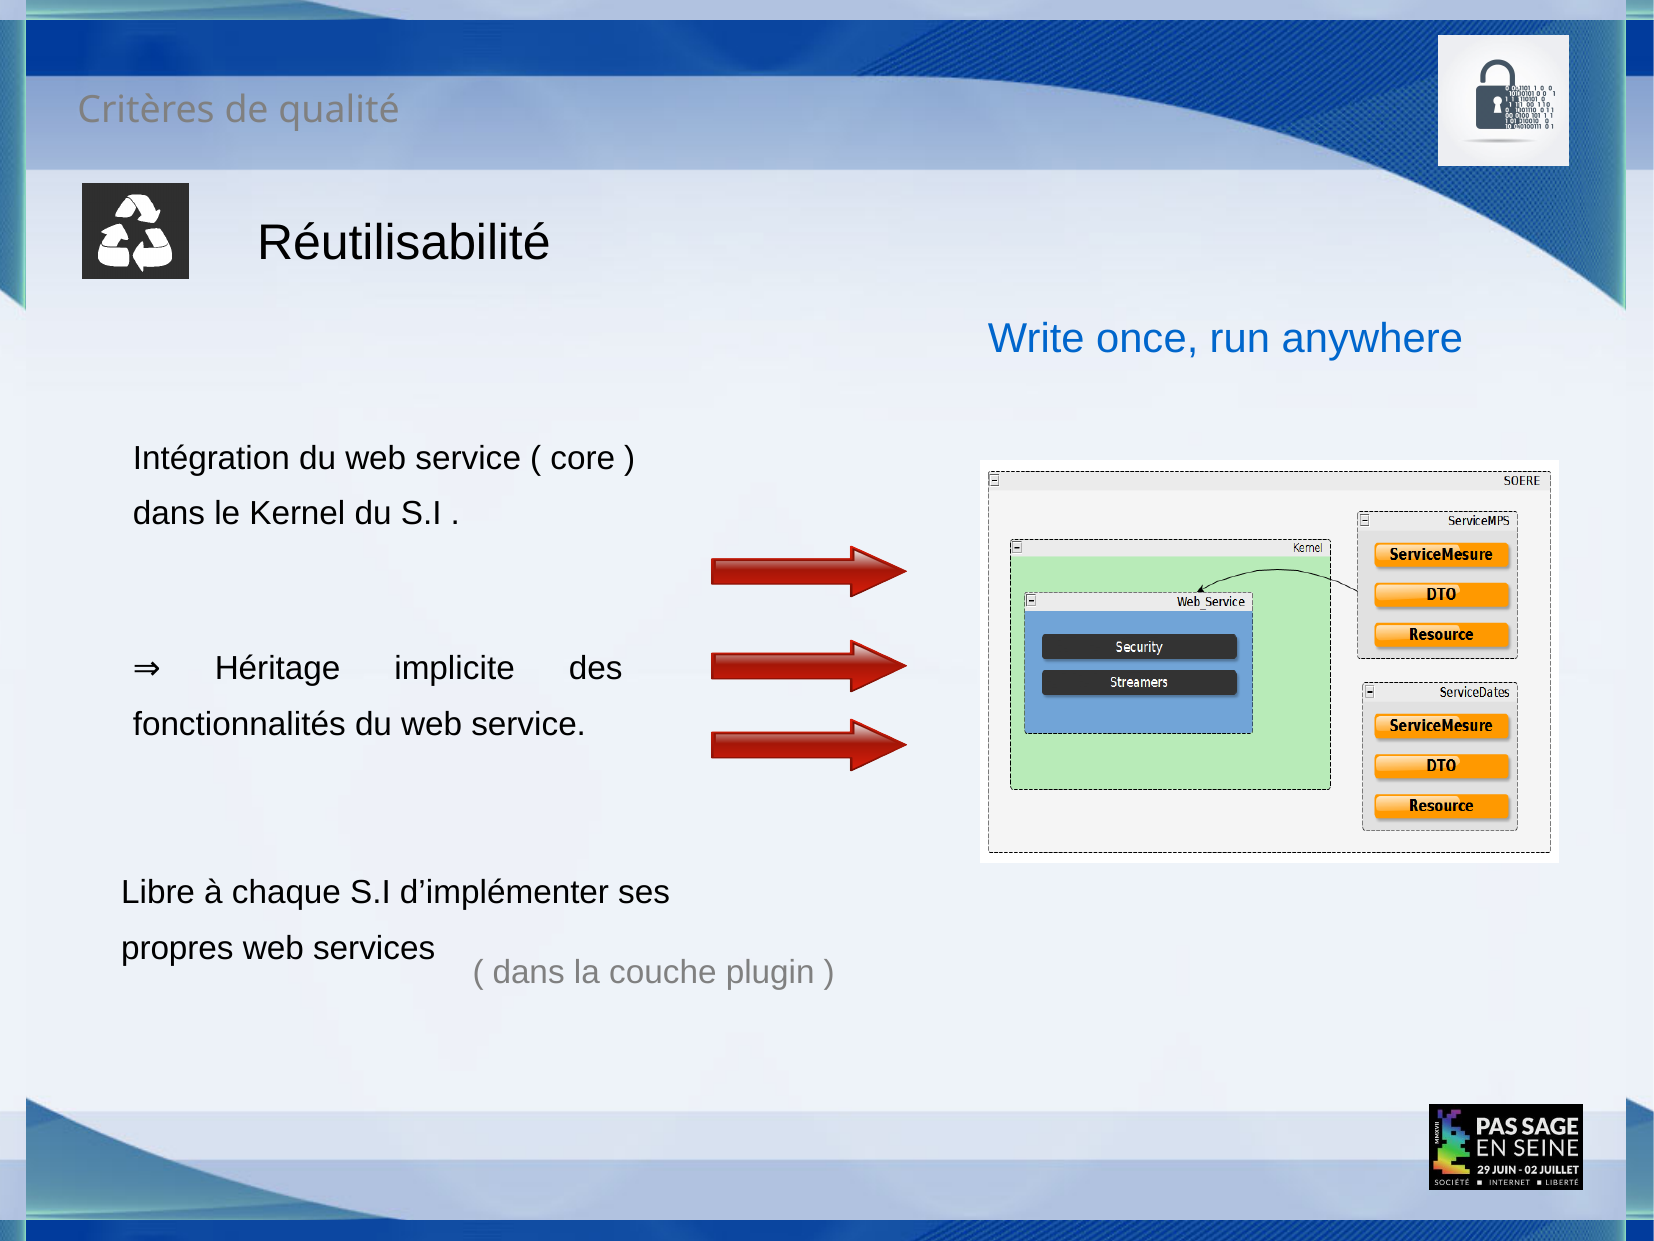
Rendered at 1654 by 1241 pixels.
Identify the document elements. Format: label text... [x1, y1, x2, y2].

title Réutilisabilité [200, 205, 608, 279]
text_box ( dans la couche plugin ) [457, 927, 851, 999]
text_box ⇒ Héritage implicite des fonctionnalités du web service. [118, 623, 638, 750]
text_box Libre à chaque S.I d’implémenter ses propres web services [106, 848, 768, 974]
text_box Intégration du web service ( core ) dans le Kernel du S.I . [118, 413, 674, 540]
picture [0, 0, 1654, 1241]
title Write once, run anywhere [956, 307, 1495, 369]
title Critères de qualité [11, 86, 466, 131]
